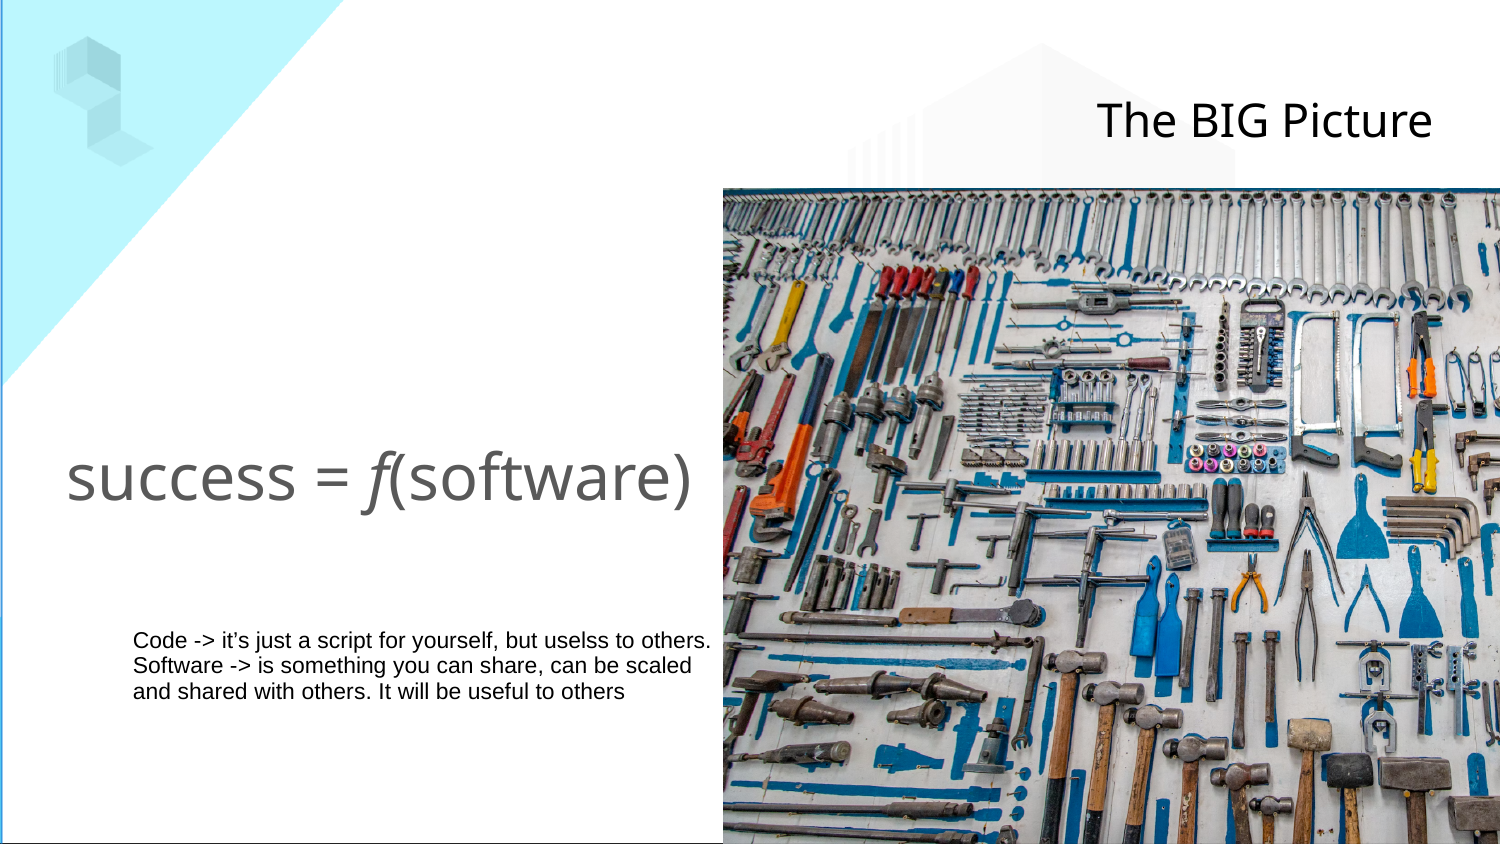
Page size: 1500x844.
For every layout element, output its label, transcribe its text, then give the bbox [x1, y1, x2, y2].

picture [0, 0, 1500, 844]
title The BIG Picture [51, 72, 1449, 167]
text_box Code -> it’s just a script for yourself, but uselss to others. Software -> is something you can share, can be scaled and shared with others. It will be useful to others [118, 620, 728, 712]
list success = f(software) [51, 189, 708, 750]
